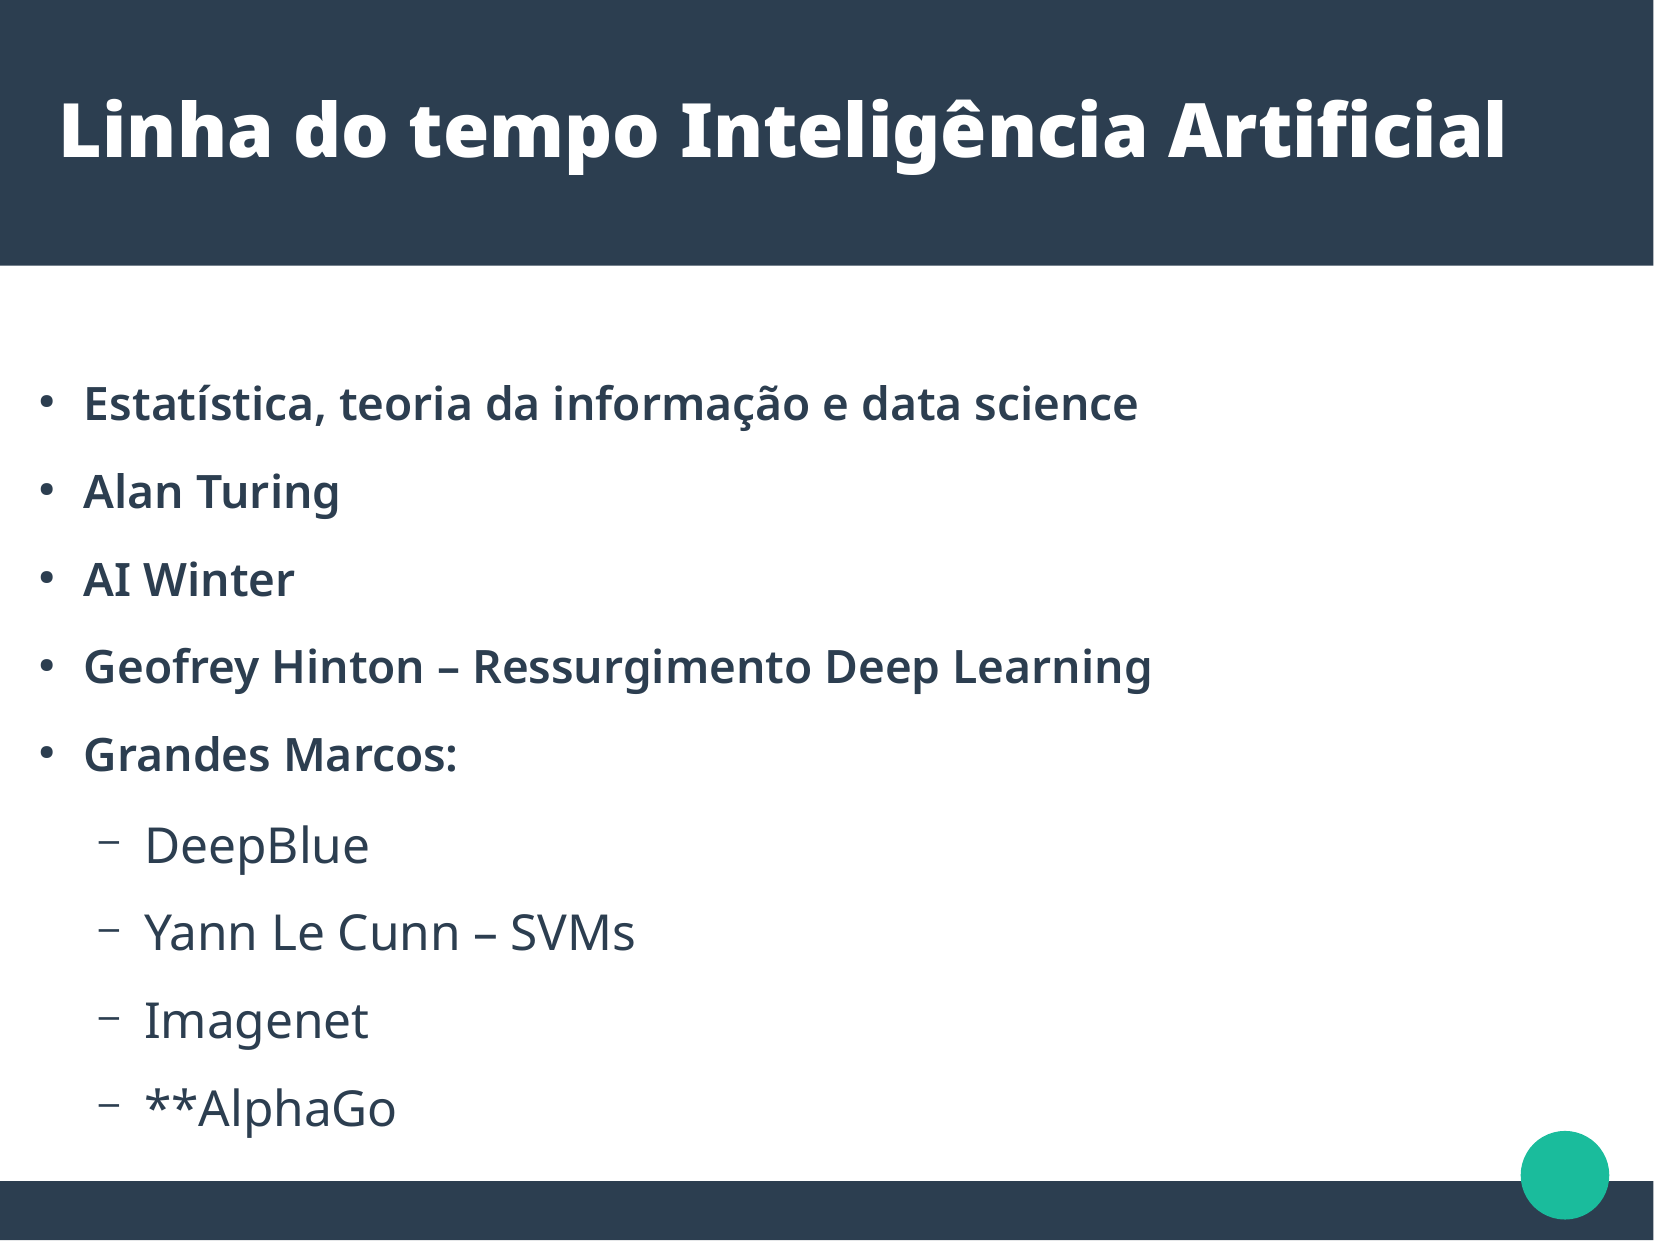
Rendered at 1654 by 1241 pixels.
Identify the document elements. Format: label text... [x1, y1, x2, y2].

title Linha do tempo Inteligência Artificial [59, 49, 1595, 207]
list Estatística, teoria da informação e data science Alan Turing AI Winter Geofrey Hinton – Ressurgimento Deep Learning Grandes Marcos: DeepBlue Yann Le Cunn – SVMs Imagenet **AlphaGo [23, 283, 1595, 1152]
